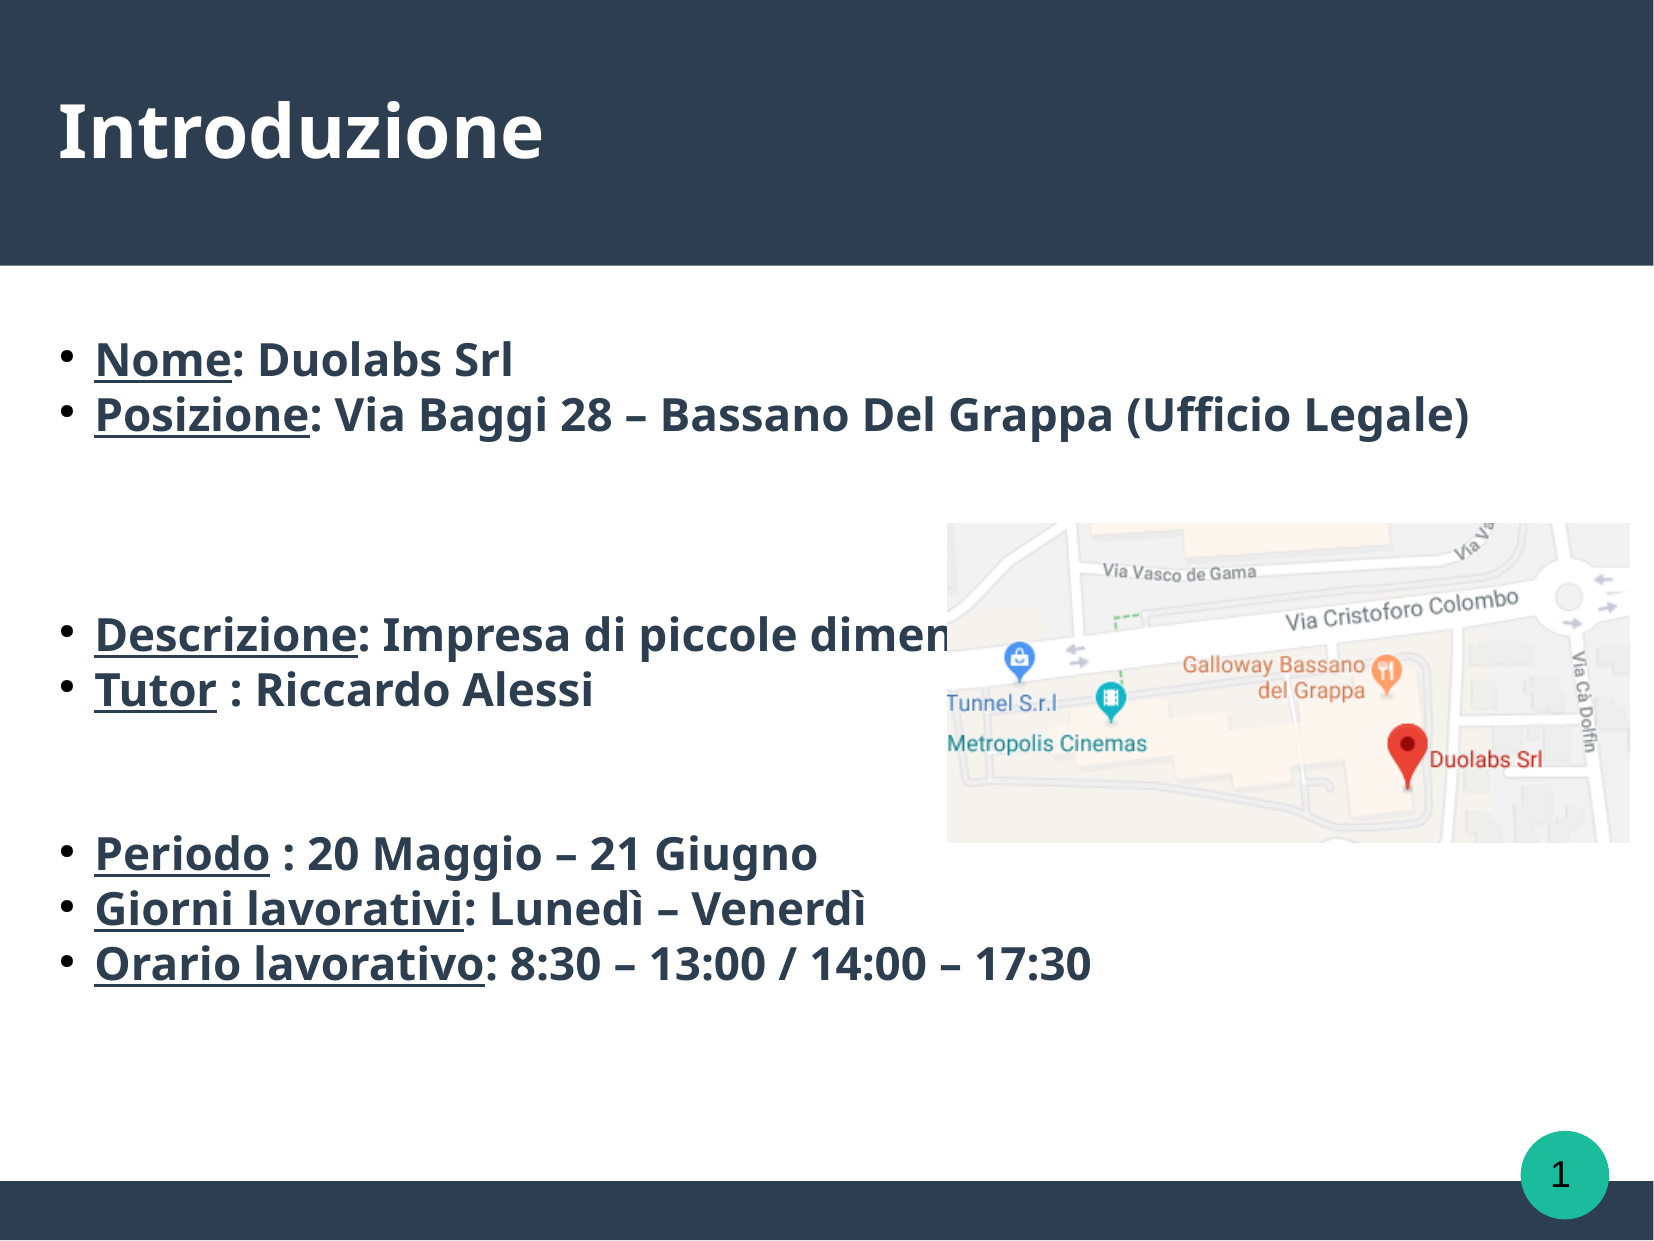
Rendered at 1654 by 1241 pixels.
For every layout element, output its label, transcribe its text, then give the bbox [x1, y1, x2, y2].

text_box 1 [1535, 1145, 1654, 1203]
text_box Introduzione [58, 49, 1595, 207]
picture [947, 523, 1630, 843]
text_box Nome: Duolabs Srl Posizione: Via Baggi 28 – Bassano Del Grappa (Ufficio Legale) Descrizione: Impresa di piccole dimensioni Tutor : Riccardo Alessi Periodo : 20 Maggio – 21 Giugno Giorni lavorativi: Lunedì – Venerdì Orario lavorativo: 8:30 – 13:00 / 14:00 – 17:30 [58, 330, 1595, 1158]
